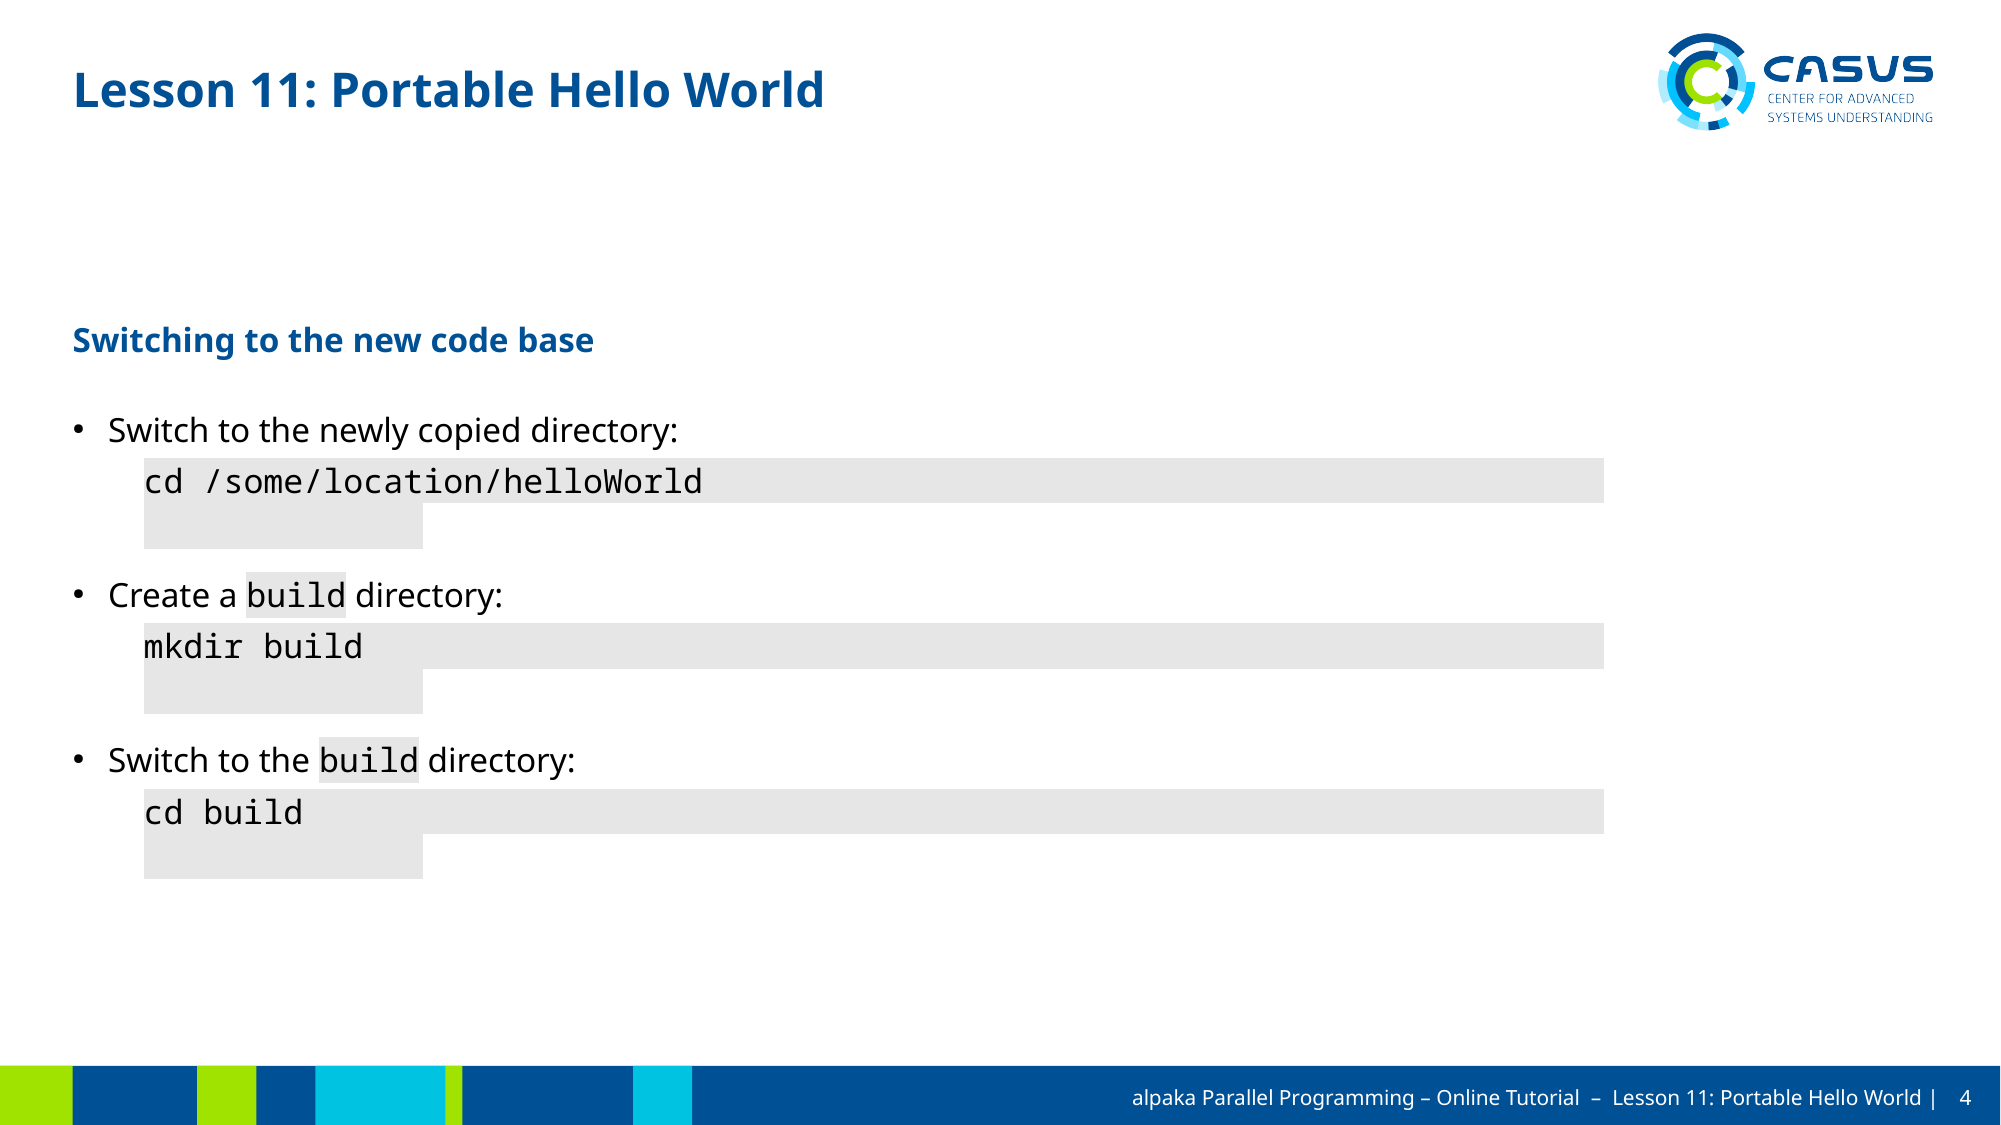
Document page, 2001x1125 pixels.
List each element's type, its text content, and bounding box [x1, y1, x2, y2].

title Lesson 11: Portable Hello World [72, 54, 1620, 123]
picture [1658, 33, 1933, 131]
list Switching to the new code base Switch to the newly copied directory: cd /some/location/helloWorld Create a build directory: mkdir build Switch to the build directory: cd build [72, 316, 1620, 979]
